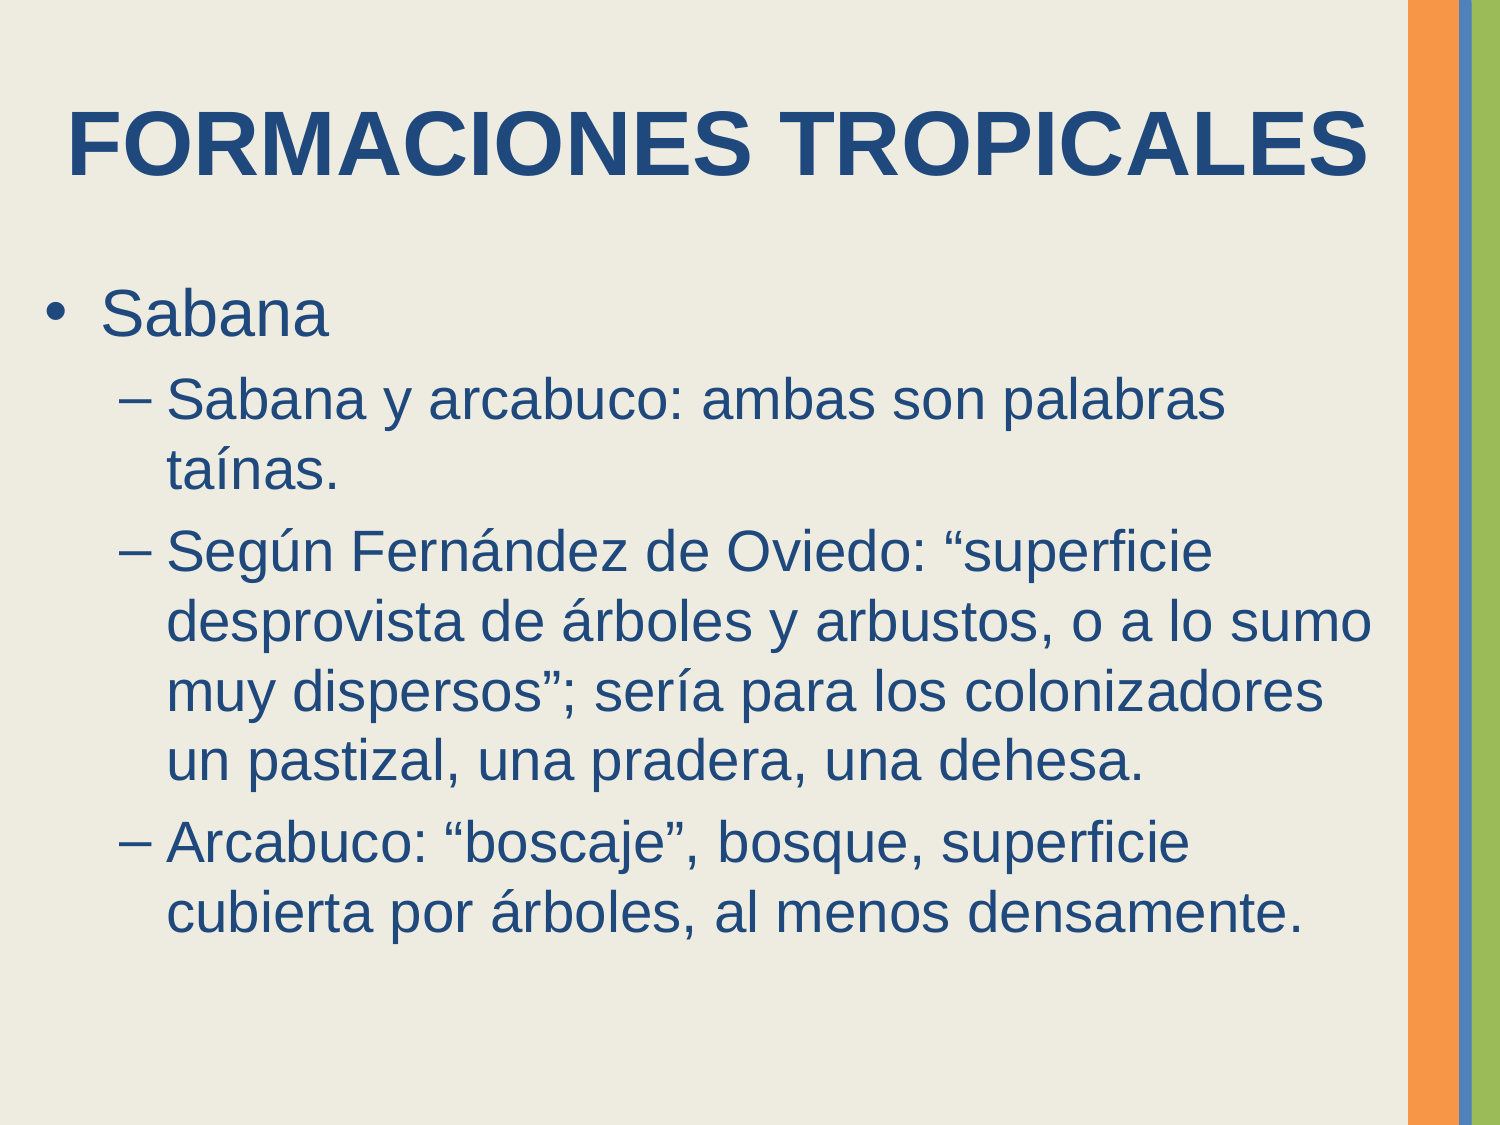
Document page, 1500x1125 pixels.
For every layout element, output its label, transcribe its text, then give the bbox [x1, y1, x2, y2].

title Formaciones tropicales [29, 45, 1408, 233]
list Sabana Sabana y arcabuco: ambas son palabras taínas. Según Fernández de Oviedo: “superficie desprovista de árboles y arbustos, o a lo sumo muy dispersos”; sería para los colonizadores un pastizal, una pradera, una dehesa. Arcabuco: “boscaje”, bosque, superficie cubierta por árboles, al menos densamente. [29, 262, 1408, 1125]
